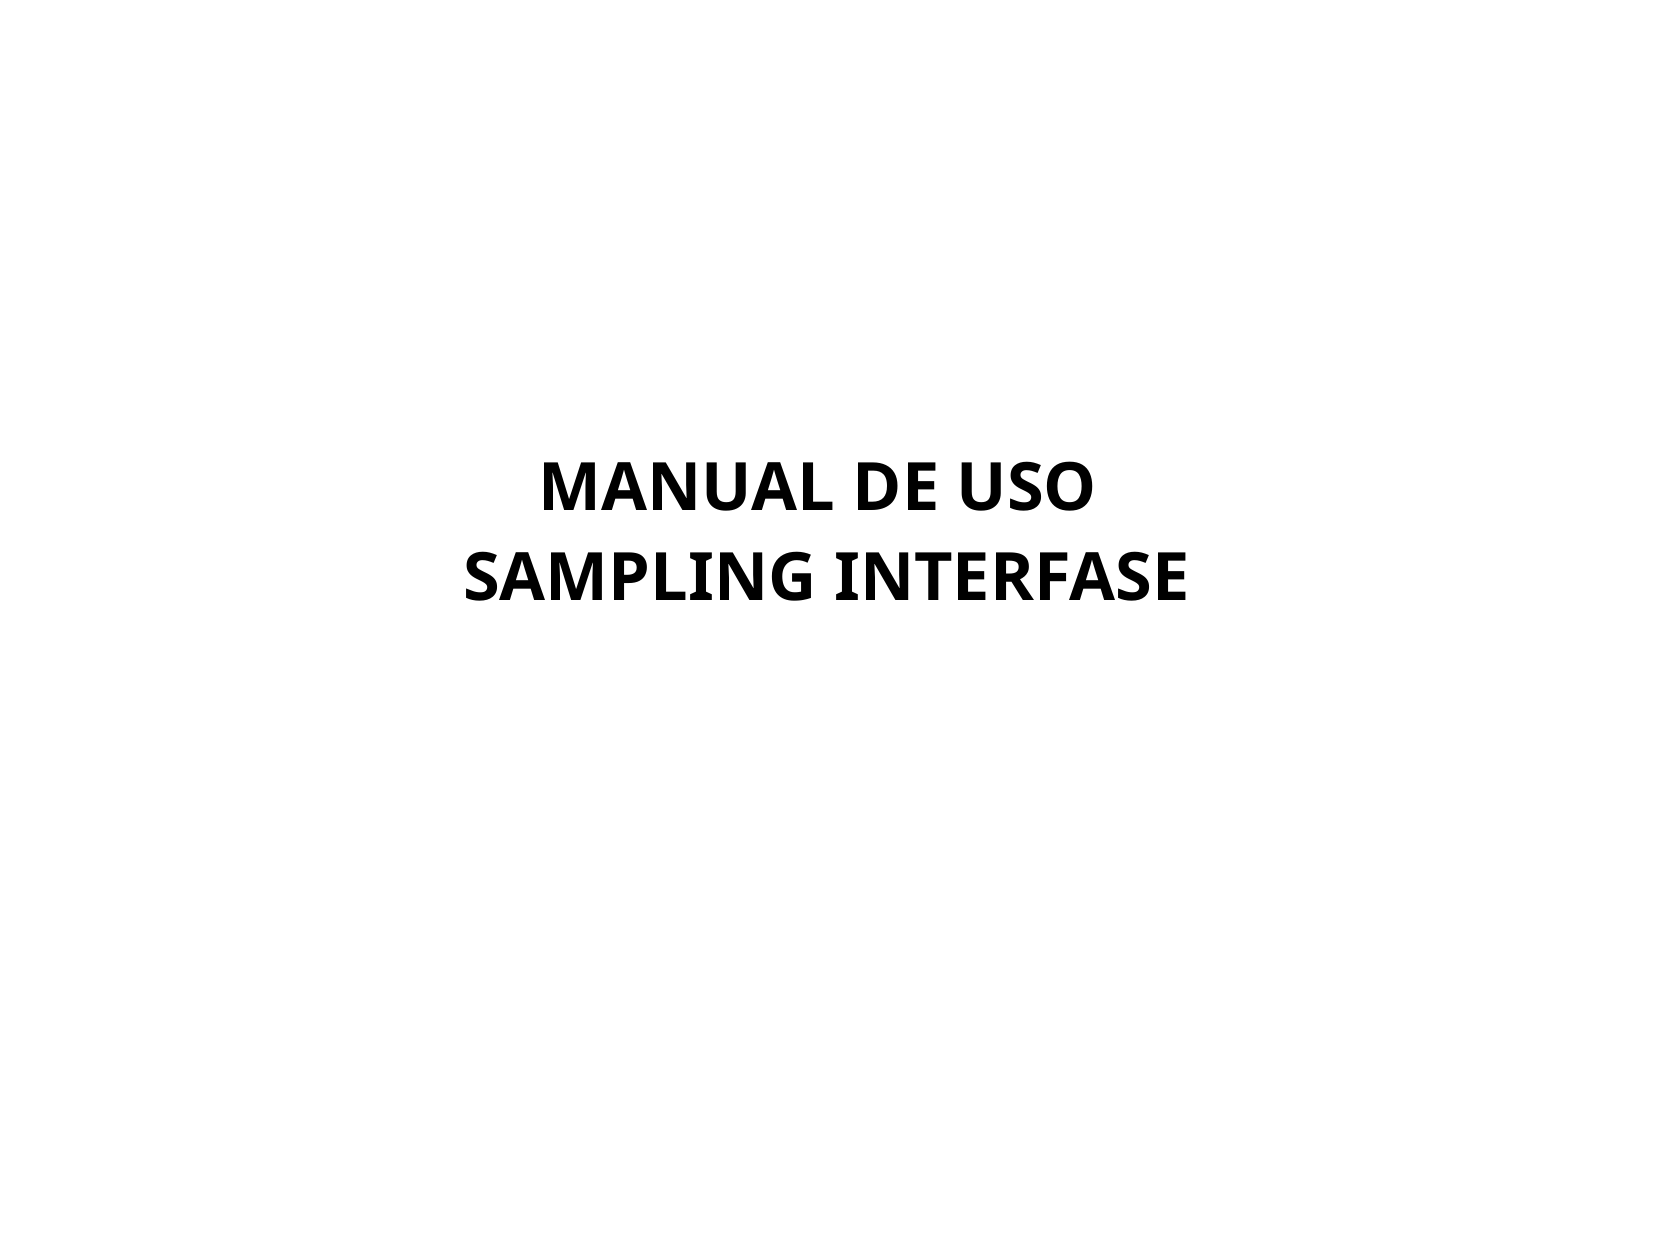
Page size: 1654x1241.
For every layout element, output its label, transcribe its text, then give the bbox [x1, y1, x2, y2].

subtitle MANUAL DE USO SAMPLING INTERFASE [82, 49, 1571, 1010]
